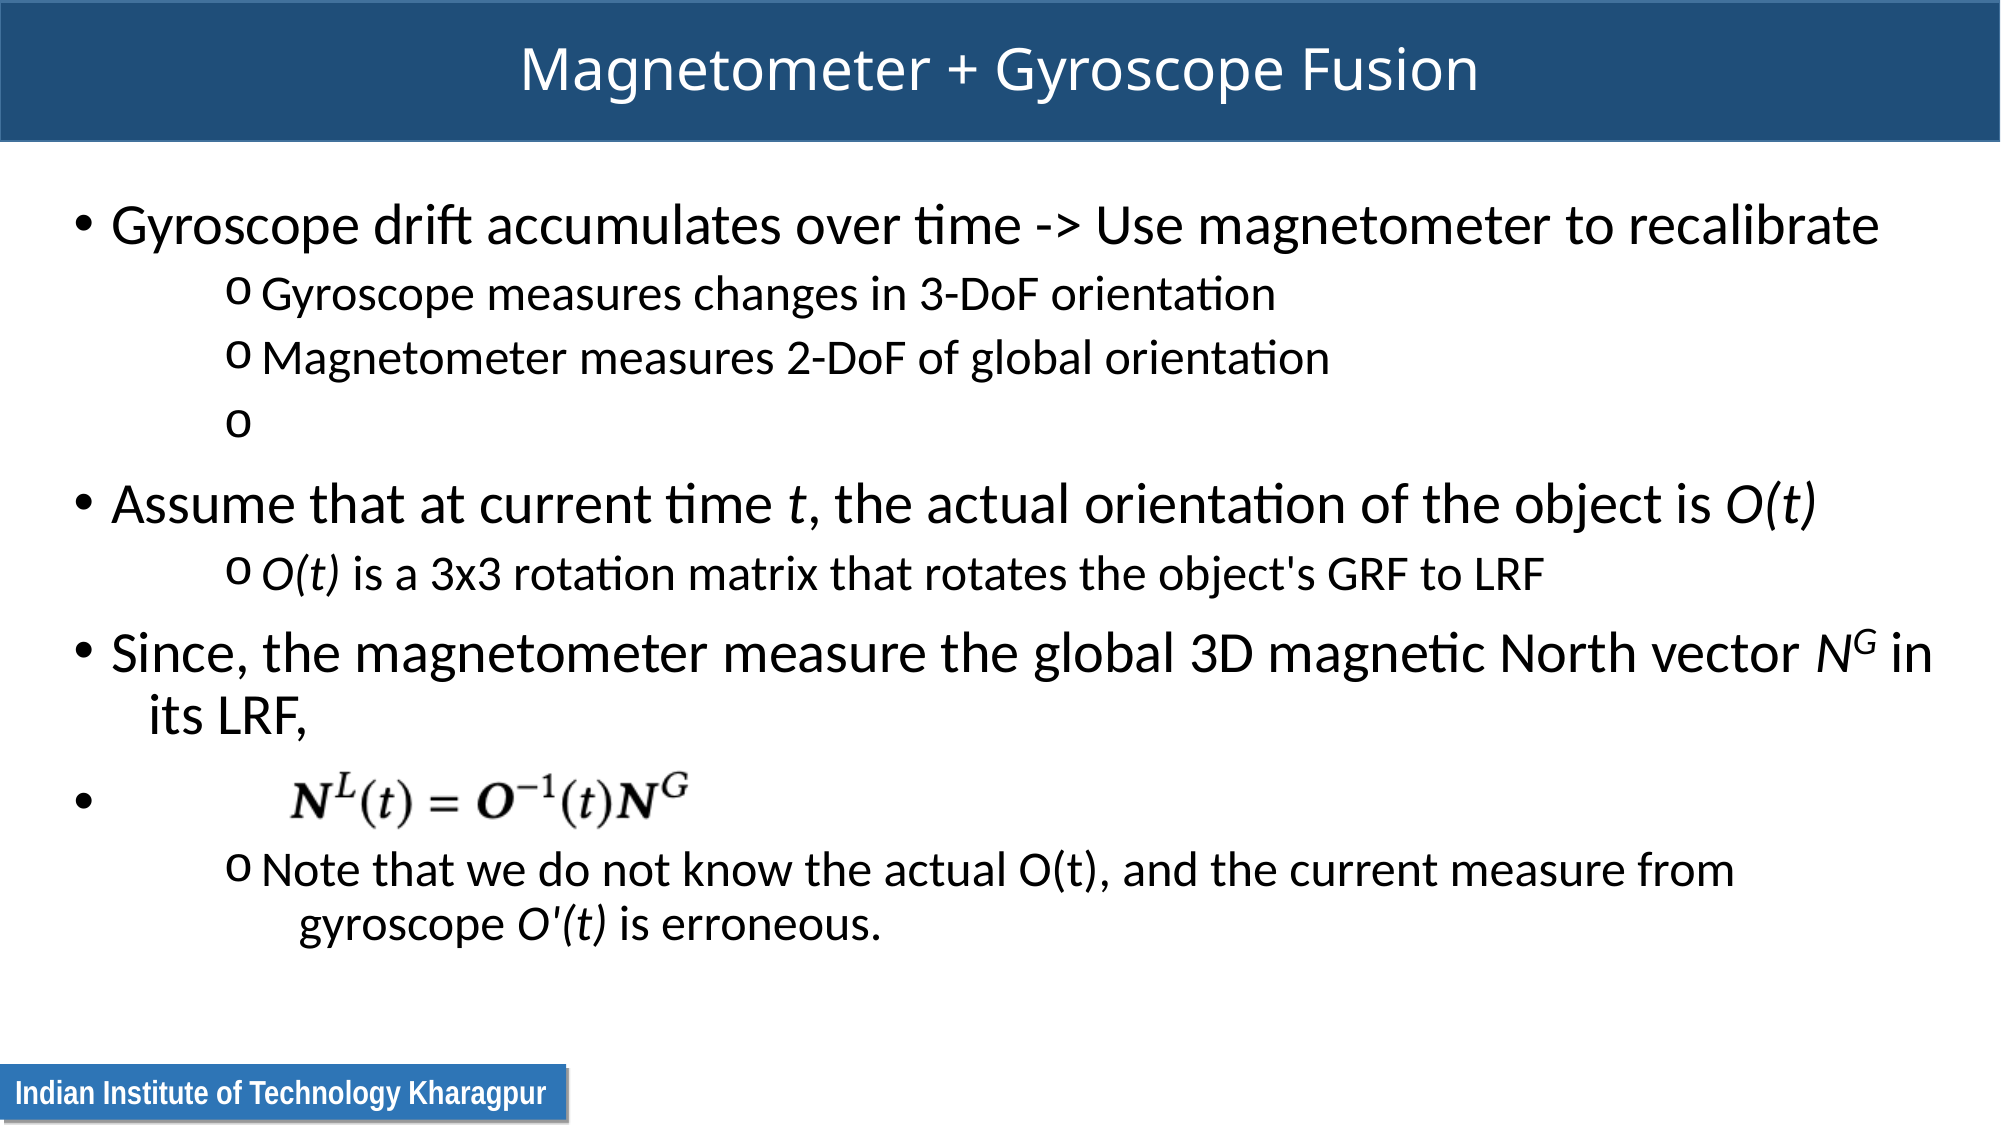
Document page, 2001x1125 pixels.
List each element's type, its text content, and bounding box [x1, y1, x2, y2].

picture [279, 750, 721, 842]
title Magnetometer + Gyroscope Fusion [0, 1, 2000, 141]
list Gyroscope drift accumulates over time -> Use magnetometer to recalibrate Gyroscope measures changes in 3-DoF orientation Magnetometer measures 2-DoF of global orientation Assume that at current time t, the actual orientation of the object is O(t) O(t) is a 3x3 rotation matrix that rotates the object's GRF to LRF Since, the magnetometer measure the global 3D magnetic North vector NG in its LRF, Note that we do not know the actual O(t), and the current measure from gyroscope O'(t) is erroneous. [58, 186, 1954, 1065]
